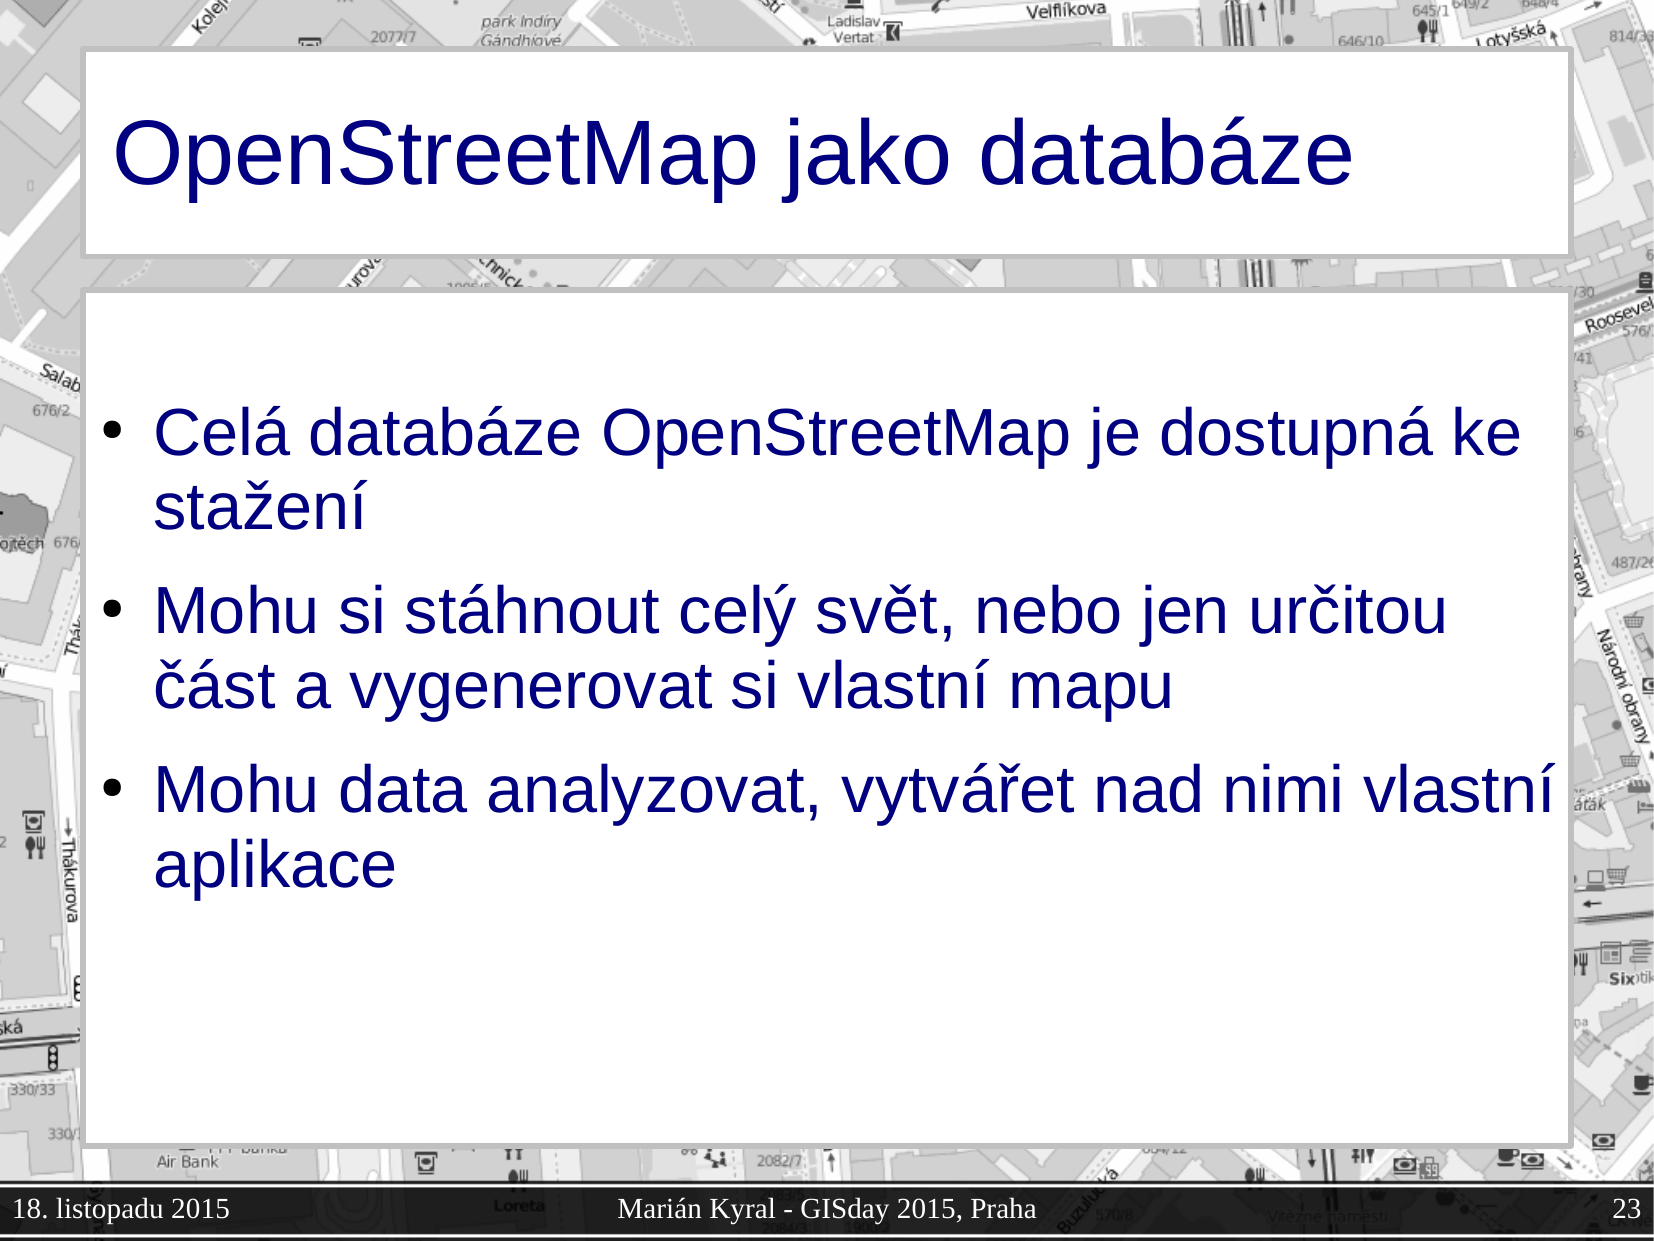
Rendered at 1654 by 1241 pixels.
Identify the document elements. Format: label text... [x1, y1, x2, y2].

picture [0, 0, 1654, 1241]
title OpenStreetMap jako databáze [82, 49, 1571, 257]
list Celá databáze OpenStreetMap je dostupná ke stažení Mohu si stáhnout celý svět, nebo jen určitou část a vygenerovat si vlastní mapu Mohu data analyzovat, vytvářet nad nimi vlastní aplikace [82, 290, 1571, 1146]
